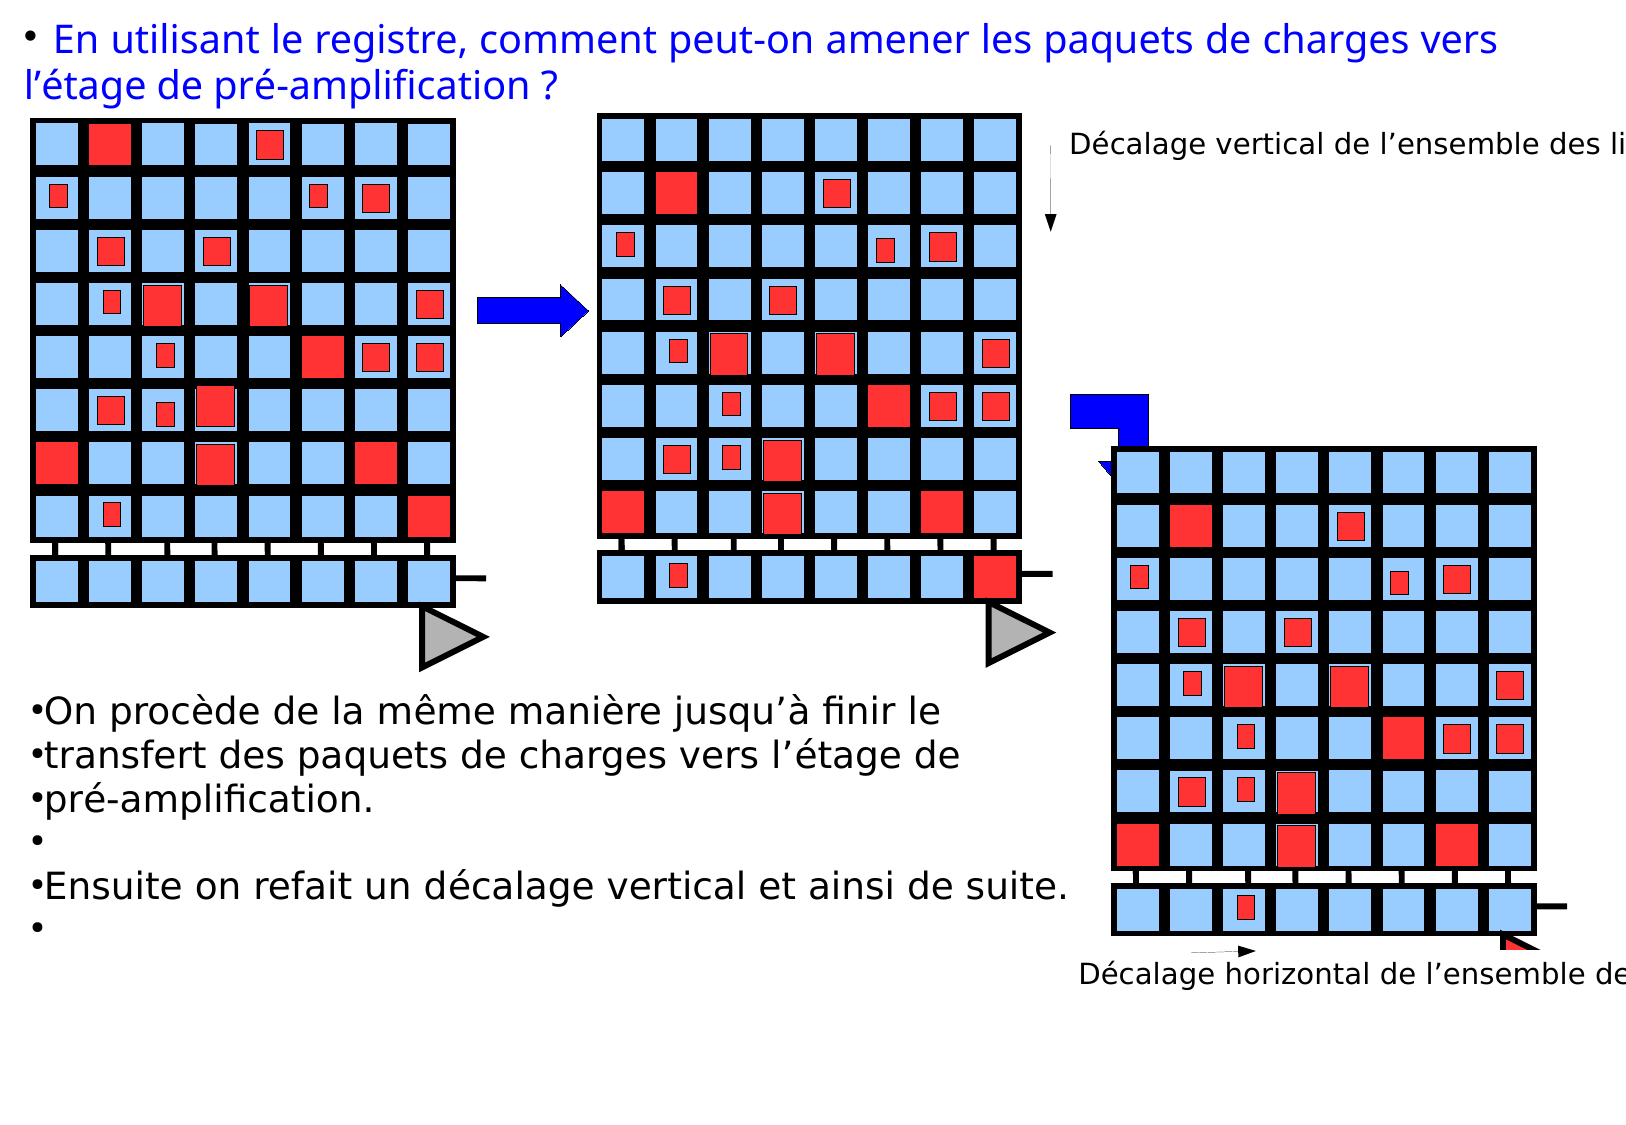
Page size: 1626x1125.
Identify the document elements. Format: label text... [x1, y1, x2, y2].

text_box [139, 280, 188, 328]
text_box [1379, 608, 1428, 656]
text_box [812, 222, 860, 271]
text_box [812, 553, 860, 602]
text_box [652, 435, 701, 483]
text_box [1220, 554, 1268, 603]
text_box [1220, 820, 1268, 869]
text_box [477, 284, 589, 337]
text_box [1113, 885, 1162, 934]
text_box [599, 488, 648, 536]
text_box [705, 116, 754, 164]
text_box [1326, 661, 1375, 709]
text_box [865, 222, 913, 271]
text_box [1485, 661, 1534, 710]
text_box [1273, 885, 1322, 934]
text_box [33, 280, 81, 328]
text_box [1432, 501, 1481, 550]
text_box [1220, 608, 1268, 656]
text_box [1220, 501, 1268, 550]
text_box [652, 169, 701, 218]
text_box [1220, 448, 1268, 497]
text_box [1273, 661, 1322, 710]
text_box [1379, 554, 1428, 603]
text_box [405, 557, 484, 668]
text_box [1485, 448, 1534, 497]
text_box [351, 492, 400, 541]
text_box [1432, 448, 1481, 497]
text_box [405, 173, 453, 222]
text_box [1273, 448, 1322, 497]
text_box [245, 557, 294, 606]
text_box [1113, 661, 1162, 709]
text_box [865, 169, 913, 218]
text_box [298, 557, 347, 606]
text_box [33, 333, 81, 381]
text_box [1485, 554, 1534, 603]
text_box [192, 226, 241, 275]
text_box [1273, 501, 1322, 550]
text_box [245, 439, 294, 488]
text_box [192, 492, 241, 541]
text_box [351, 226, 400, 275]
text_box [351, 386, 400, 435]
text_box [86, 280, 134, 328]
text_box [33, 492, 81, 541]
text_box [812, 116, 860, 164]
text_box [758, 381, 807, 430]
text_box [139, 492, 188, 541]
text_box [139, 226, 188, 275]
text_box [86, 439, 134, 488]
text_box [405, 226, 453, 275]
text_box [865, 435, 913, 483]
text_box [1326, 501, 1375, 550]
text_box On procède de la même manière jusqu’à finir le transfert des paquets de charges vers l’étage de pré-amplification. Ensuite on refait un décalage vertical et ainsi de suite. [16, 682, 1086, 1005]
text_box [351, 280, 400, 328]
text_box [652, 381, 701, 430]
text_box [918, 169, 967, 218]
text_box [758, 488, 807, 536]
text_box [33, 120, 81, 169]
text_box [245, 120, 294, 169]
text_box [705, 381, 754, 430]
text_box [1273, 714, 1322, 763]
text_box [1485, 714, 1534, 763]
text_box [1326, 554, 1375, 603]
text_box [971, 381, 1020, 430]
text_box [1113, 554, 1162, 603]
text_box [245, 492, 294, 541]
text_box [1432, 820, 1481, 869]
text_box [599, 222, 648, 271]
text_box [245, 333, 294, 381]
text_box [245, 386, 294, 435]
text_box [298, 439, 347, 488]
text_box [1167, 820, 1215, 869]
text_box [1113, 820, 1162, 869]
text_box [865, 488, 913, 536]
text_box [245, 173, 294, 222]
text_box [705, 275, 754, 324]
text_box [1432, 554, 1481, 603]
text_box [298, 173, 347, 222]
text_box [812, 275, 860, 324]
text_box [1379, 448, 1428, 497]
text_box [1326, 820, 1375, 869]
text_box [1379, 767, 1428, 816]
text_box [652, 116, 701, 164]
text_box [405, 386, 453, 435]
text_box [139, 557, 188, 606]
text_box [812, 435, 860, 483]
text_box [971, 275, 1020, 324]
text_box [1432, 714, 1481, 763]
text_box [1273, 767, 1322, 816]
text_box [1167, 608, 1215, 656]
text_box [971, 116, 1020, 164]
text_box [405, 333, 453, 381]
text_box [351, 120, 400, 169]
text_box [1220, 767, 1268, 816]
text_box [86, 333, 134, 381]
text_box [1113, 767, 1162, 816]
text_box [1167, 661, 1215, 710]
text_box [1220, 661, 1268, 709]
text_box [865, 275, 913, 324]
text_box [351, 439, 400, 488]
text_box [1070, 394, 1215, 550]
text_box [652, 488, 701, 536]
text_box [245, 226, 294, 275]
text_box [33, 386, 81, 435]
text_box [86, 386, 134, 435]
text_box [192, 557, 241, 606]
text_box [1432, 767, 1481, 816]
text_box [86, 120, 134, 169]
text_box En utilisant le registre, comment peut-on amener les paquets de charges vers l’étage de pré-amplification ? [9, 9, 1600, 116]
text_box [139, 439, 188, 488]
text_box [812, 381, 860, 430]
text_box [1167, 501, 1215, 550]
text_box [1326, 885, 1375, 934]
text_box [705, 488, 754, 536]
text_box [192, 173, 241, 222]
text_box [298, 226, 347, 275]
text_box [1379, 820, 1428, 869]
text_box [918, 553, 967, 602]
text_box [971, 222, 1020, 271]
text_box [599, 381, 648, 430]
text_box [33, 173, 81, 222]
text_box [599, 328, 648, 377]
text_box [33, 439, 81, 488]
text_box [599, 435, 648, 483]
text_box [351, 557, 400, 606]
text_box [599, 553, 648, 602]
text_box [758, 553, 807, 602]
text_box [405, 280, 453, 328]
text_box [918, 116, 967, 164]
text_box [298, 386, 347, 435]
text_box [652, 275, 701, 324]
text_box [1432, 885, 1481, 934]
text_box [971, 435, 1020, 483]
text_box [918, 488, 967, 536]
text_box [1485, 820, 1534, 869]
text_box [245, 280, 294, 328]
text_box [405, 120, 453, 169]
text_box [652, 222, 701, 271]
text_box [1167, 885, 1215, 934]
text_box [1273, 554, 1322, 603]
text_box [1326, 714, 1375, 763]
text_box [298, 333, 347, 381]
text_box [33, 226, 81, 275]
text_box [918, 275, 967, 324]
text_box [652, 328, 701, 377]
text_box [1113, 714, 1162, 763]
text_box [139, 173, 188, 222]
text_box [1485, 608, 1534, 656]
text_box [599, 116, 648, 164]
text_box [758, 116, 807, 164]
text_box [1113, 608, 1162, 656]
text_box [652, 553, 701, 602]
text_box [351, 333, 400, 381]
text_box [705, 169, 754, 218]
text_box [86, 173, 134, 222]
text_box [33, 557, 81, 606]
text_box [812, 328, 860, 377]
text_box [1379, 501, 1428, 550]
text_box [865, 553, 913, 602]
text_box [865, 381, 913, 430]
text_box [918, 381, 967, 430]
text_box [758, 328, 807, 377]
text_box [298, 120, 347, 169]
text_box [139, 120, 188, 169]
text_box [298, 492, 347, 541]
text_box [405, 439, 453, 488]
text_box [758, 275, 807, 324]
text_box [192, 280, 241, 328]
text_box [1485, 767, 1534, 816]
text_box [192, 120, 241, 169]
text_box Décalage vertical de l’ensemble des lignes de charges d’un cran vers le bas [1054, 120, 1592, 272]
text_box [1167, 767, 1215, 816]
text_box [918, 222, 967, 271]
text_box [1326, 448, 1375, 497]
text_box [599, 169, 648, 218]
text_box [298, 280, 347, 328]
text_box [758, 222, 807, 271]
text_box [1273, 820, 1322, 869]
text_box [705, 222, 754, 271]
text_box [812, 488, 860, 536]
text_box [1485, 885, 1535, 950]
text_box [705, 435, 754, 483]
text_box [351, 173, 400, 222]
text_box [86, 492, 134, 541]
text_box Décalage horizontal de l’ensemble de la ligne de charges dans le registre d’un cran vers la droite [1063, 950, 1601, 1102]
text_box [971, 488, 1020, 536]
text_box [139, 333, 188, 381]
text_box [1167, 554, 1215, 603]
text_box [405, 492, 453, 541]
text_box [1379, 661, 1428, 710]
text_box [1220, 885, 1268, 934]
text_box [139, 386, 188, 435]
text_box [971, 328, 1020, 377]
text_box [1485, 501, 1534, 550]
text_box [86, 557, 134, 606]
text_box [705, 553, 754, 602]
text_box [1273, 608, 1322, 656]
text_box [971, 553, 1050, 664]
text_box [705, 328, 754, 377]
text_box [192, 333, 241, 381]
text_box [865, 328, 913, 377]
text_box [1379, 885, 1428, 934]
text_box [758, 169, 807, 218]
text_box [812, 169, 860, 218]
text_box [758, 435, 807, 483]
text_box [1432, 608, 1481, 656]
text_box [1220, 714, 1268, 763]
text_box [918, 328, 967, 377]
text_box [1379, 714, 1428, 763]
text_box [1432, 661, 1481, 709]
text_box [192, 385, 241, 435]
text_box [1167, 714, 1215, 763]
text_box [865, 116, 913, 164]
text_box [86, 226, 134, 275]
text_box [918, 435, 967, 483]
text_box [1326, 767, 1375, 816]
text_box [192, 439, 241, 488]
text_box [1326, 608, 1375, 656]
text_box [599, 275, 648, 324]
text_box [971, 169, 1020, 218]
